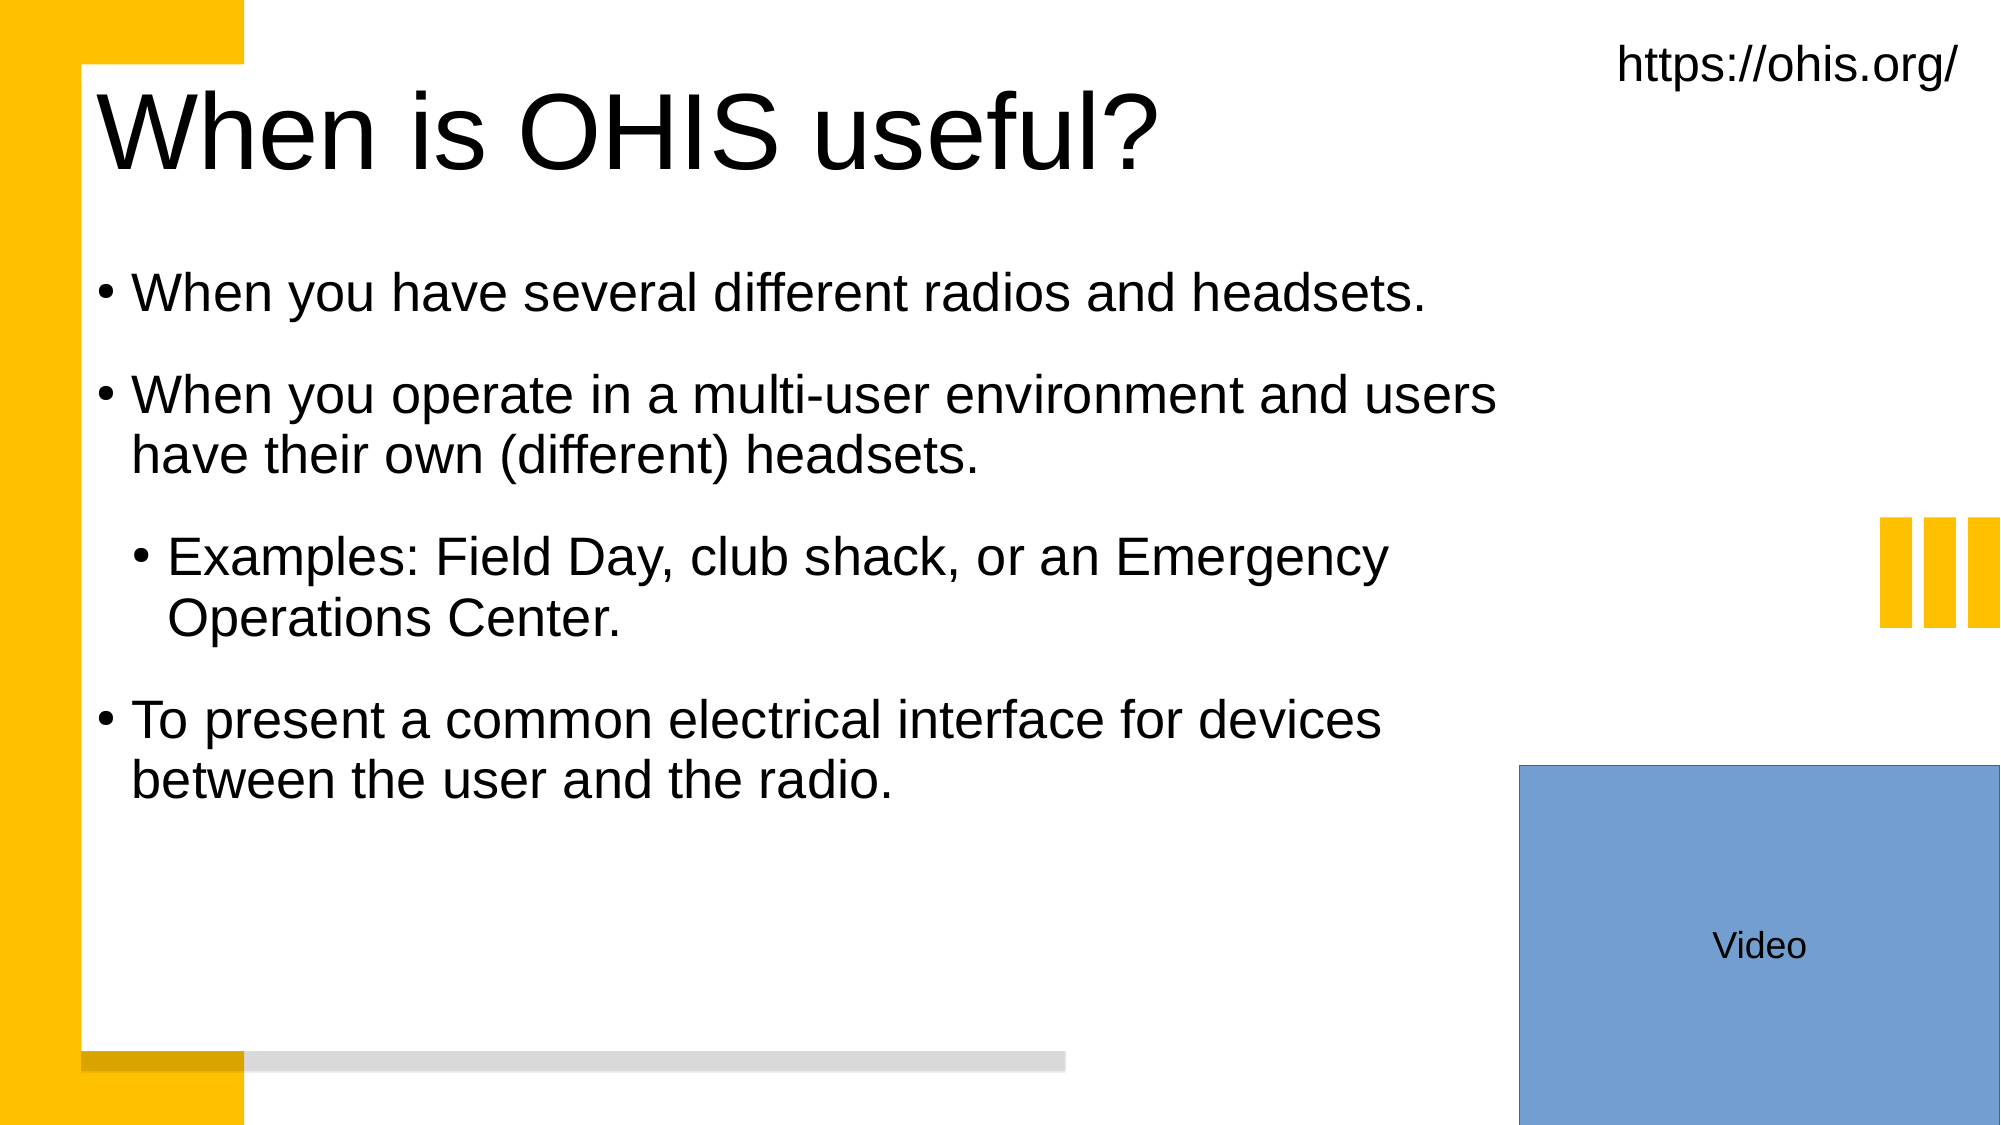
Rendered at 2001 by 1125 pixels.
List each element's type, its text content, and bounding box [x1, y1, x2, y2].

text_box When you have several different radios and headsets. When you operate in a multi-user environment and users have their own (different) headsets. Examples: Field Day, club shack, or an Emergency Operations Center. To present a common electrical interface for devices between the user and the radio. [81, 254, 1516, 1041]
text_box [0, 0, 2000, 1125]
text_box When is OHIS useful? [81, 64, 1921, 201]
text_box https://ohis.org/ [1590, 29, 1974, 105]
text_box Video [1519, 765, 2000, 1125]
